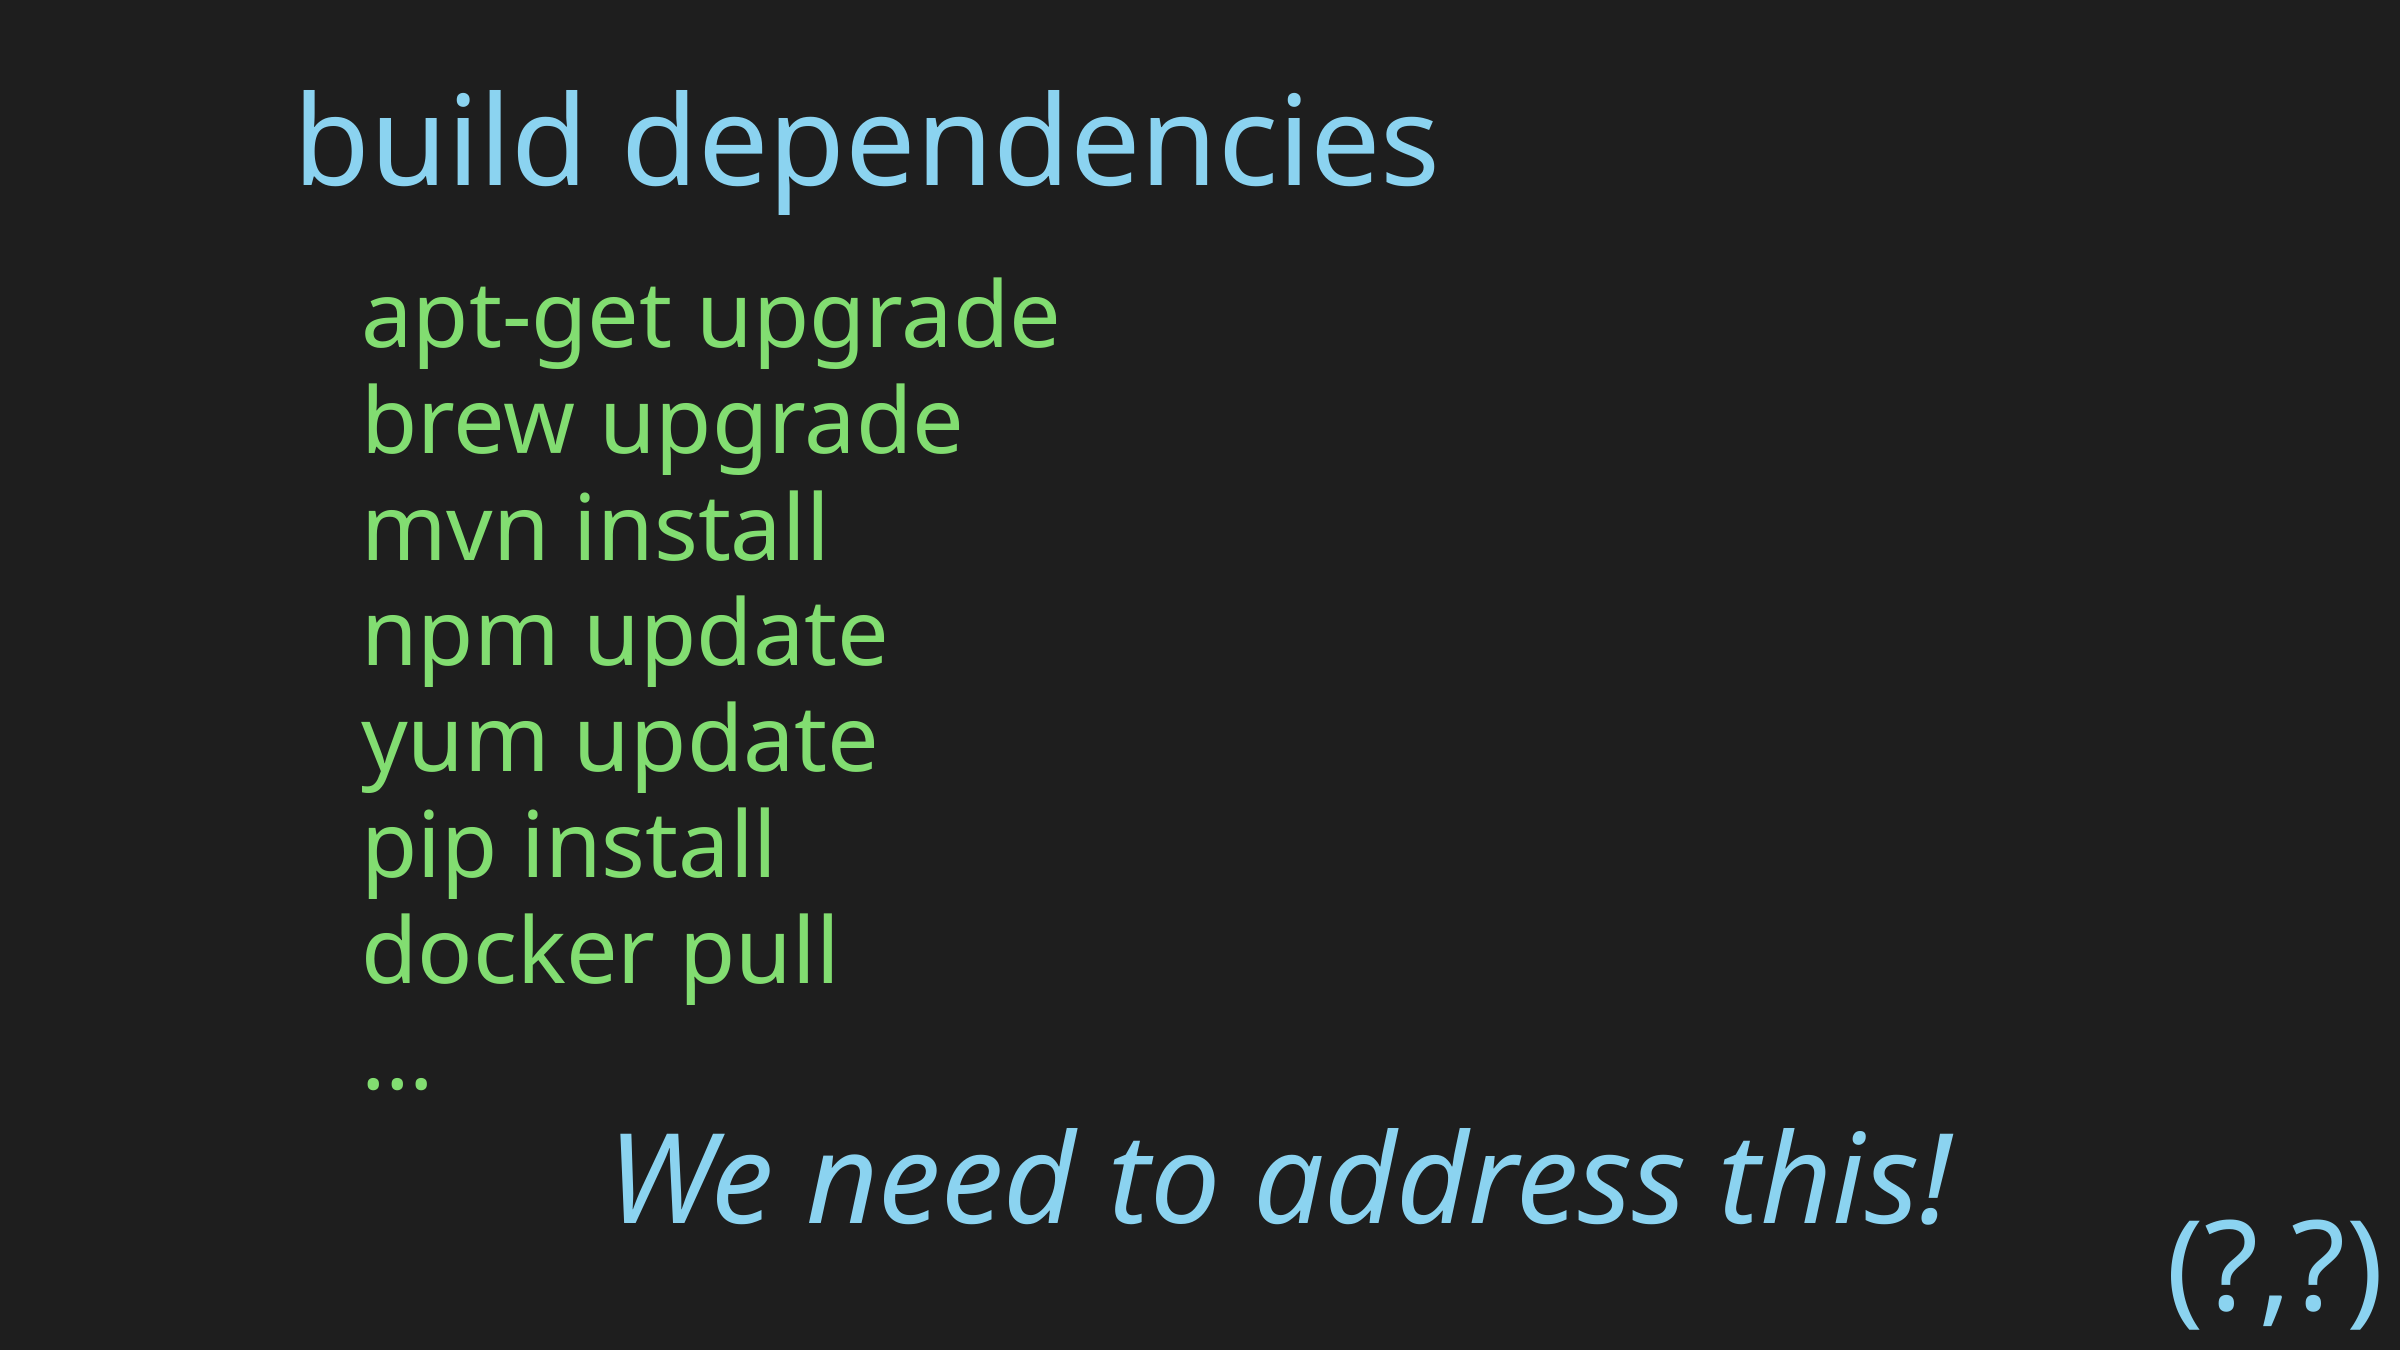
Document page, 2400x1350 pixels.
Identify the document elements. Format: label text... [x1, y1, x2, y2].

text_box apt-get upgrade brew upgrade mvn install npm update yum update pip install docker pull … [361, 273, 2271, 1291]
text_box (?,?) [1978, 1177, 2399, 1343]
text_box build dependencies [278, 53, 2240, 219]
text_box We need to address this! [455, 1090, 1968, 1256]
